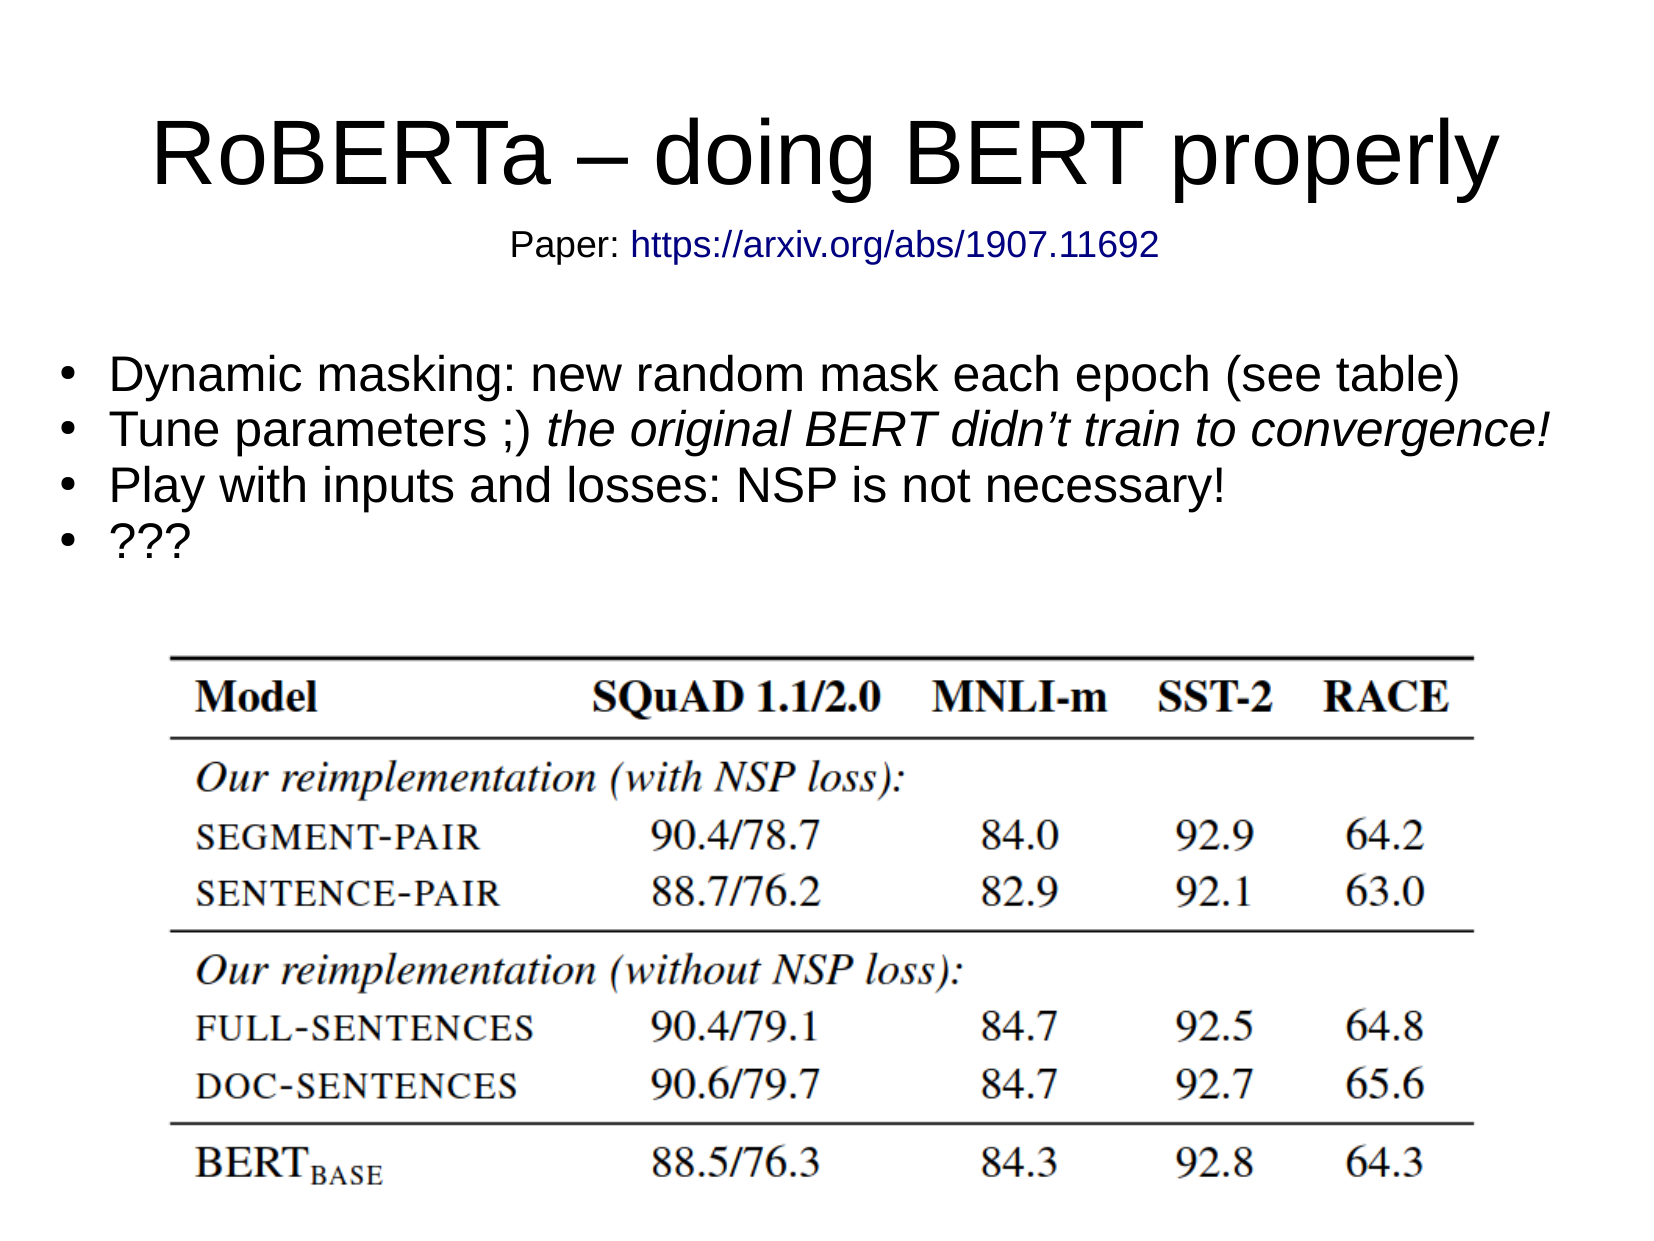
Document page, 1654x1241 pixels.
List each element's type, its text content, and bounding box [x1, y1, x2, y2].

subtitle Dynamic masking: new random mask each epoch (see table) Tune parameters ;) the original BERT didn’t train to convergence! Play with inputs and losses: NSP is not necessary! ??? [59, 290, 1561, 571]
text_box Paper: https://arxiv.org/abs/1907.11692 [466, 215, 1213, 315]
title RoBERTa – doing BERT properly [82, 49, 1571, 257]
picture [144, 643, 1493, 1188]
